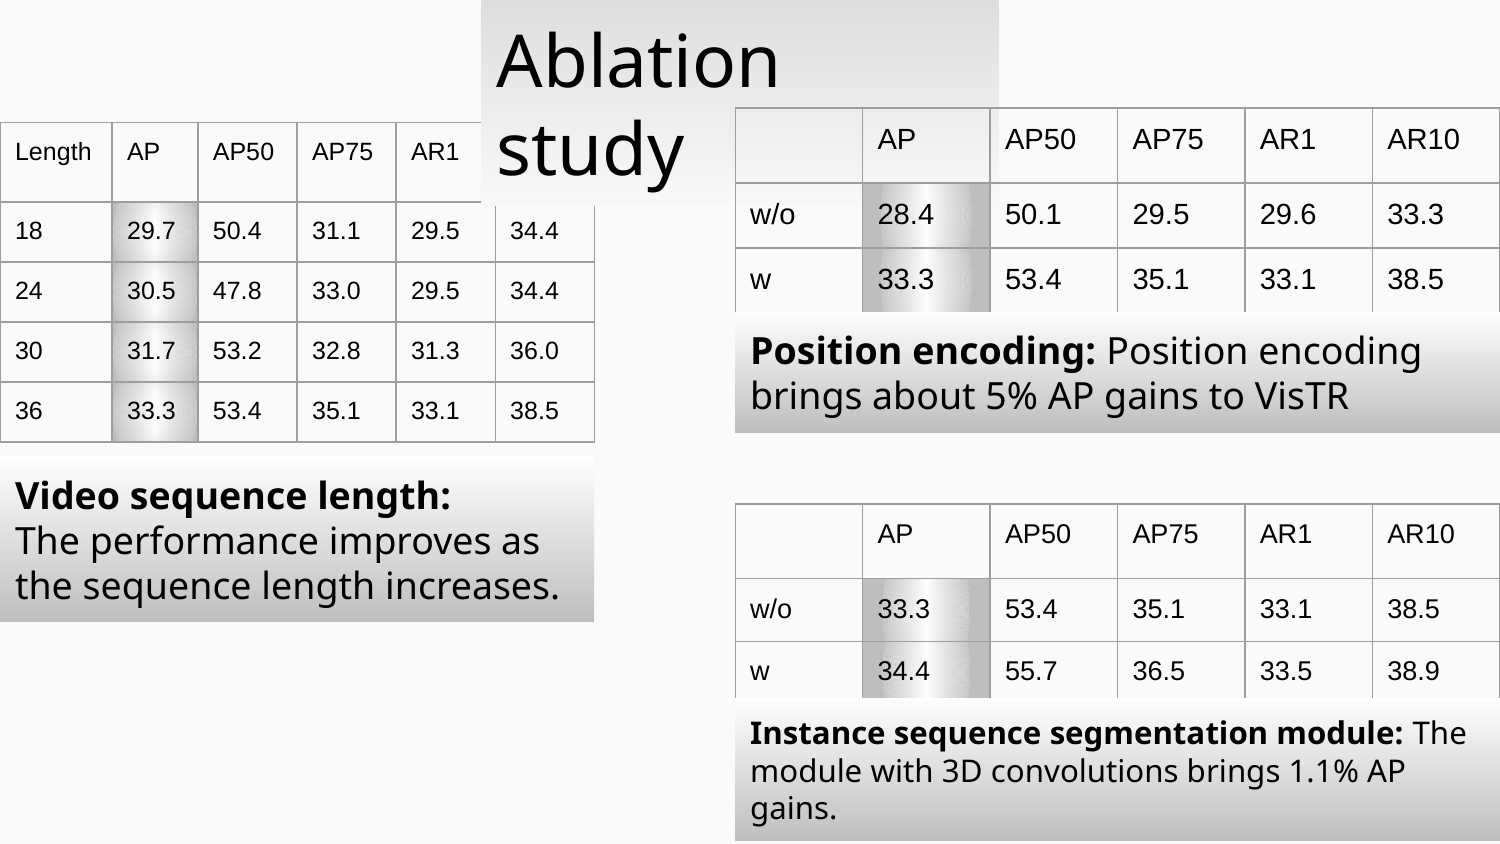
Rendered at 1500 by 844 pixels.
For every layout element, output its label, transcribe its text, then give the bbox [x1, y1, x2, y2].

table_cell 53.2 [199, 323, 296, 381]
table_cell 33.1 [1246, 579, 1372, 641]
table_header AP50 [199, 123, 296, 201]
table_cell 29.5 [397, 263, 495, 321]
table_cell 31.1 [298, 203, 395, 261]
text_box Instance sequence segmentation module: The module with 3D convolutions brings 1.1% AP gains. [735, 698, 1500, 841]
table_cell 35.1 [1118, 249, 1244, 312]
table_cell 38.5 [1373, 579, 1499, 641]
table_cell 24 [1, 263, 111, 321]
table_cell 38.5 [496, 383, 594, 441]
table_cell 50.1 [991, 184, 1117, 247]
table_cell 33.5 [1246, 642, 1372, 698]
table_header AR10 [1373, 109, 1499, 182]
table_cell 36.0 [496, 323, 594, 381]
table_cell 47.8 [199, 263, 296, 321]
table_cell 32.8 [298, 323, 395, 381]
table_header AR1 [1246, 109, 1372, 182]
table_cell w [736, 642, 862, 698]
table_cell 29.5 [1118, 184, 1244, 247]
table_cell 33.1 [397, 383, 495, 441]
table_header AP [113, 123, 197, 201]
table_cell 34.4 [496, 263, 594, 321]
table_cell 18 [1, 203, 111, 261]
table_cell 33.0 [298, 263, 395, 321]
table_cell 33.3 [113, 383, 197, 441]
table_cell 53.4 [199, 383, 296, 441]
table_cell 29.6 [1246, 184, 1372, 247]
table_cell 33.3 [863, 579, 989, 641]
table_cell 33.1 [1246, 249, 1372, 312]
table_cell 53.4 [991, 579, 1117, 641]
table_cell 29.7 [113, 203, 197, 261]
table_cell 35.1 [298, 383, 395, 441]
table_cell 31.7 [113, 323, 197, 381]
table_header [736, 505, 862, 578]
text_box Position encoding: Position encoding brings about 5% AP gains to VisTR [735, 312, 1500, 433]
table_cell 38.5 [1373, 249, 1499, 312]
table_cell 33.3 [1373, 184, 1499, 247]
table_header Length [1, 123, 111, 201]
table_cell 30 [1, 323, 111, 381]
text_box Video sequence length: The performance improves as the sequence length increases. [0, 456, 595, 622]
table_header AR10 [1373, 505, 1499, 578]
table_header AP50 [991, 109, 1117, 182]
table_cell 55.7 [991, 642, 1117, 698]
table_cell w [736, 249, 862, 312]
table_cell 50.4 [199, 203, 296, 261]
table_header AP75 [298, 123, 395, 201]
table_header AR1 [1246, 505, 1372, 578]
table_header AP [863, 505, 989, 578]
table_cell 31.3 [397, 323, 495, 381]
table_cell 53.4 [991, 249, 1117, 312]
table_cell 38.9 [1373, 642, 1499, 698]
table_header AP75 [1118, 109, 1244, 182]
table_cell 36.5 [1118, 642, 1244, 698]
table_cell 34.4 [863, 642, 989, 698]
table_cell 33.3 [863, 249, 989, 312]
table_header AP75 [1118, 505, 1244, 578]
table_header [736, 109, 862, 182]
table_header AP [863, 109, 989, 182]
table_cell 30.5 [113, 263, 197, 321]
table_cell w/o [736, 184, 862, 247]
table_header AP50 [991, 505, 1117, 578]
table_cell 36 [1, 383, 111, 441]
table_header AR1 [397, 123, 481, 201]
table_cell 28.4 [863, 184, 989, 247]
table_cell 29.5 [397, 203, 495, 261]
table_cell 34.4 [496, 206, 594, 261]
text_box Ablation study [481, 0, 999, 206]
table_cell 35.1 [1118, 579, 1244, 641]
table_cell w/o [736, 579, 862, 641]
